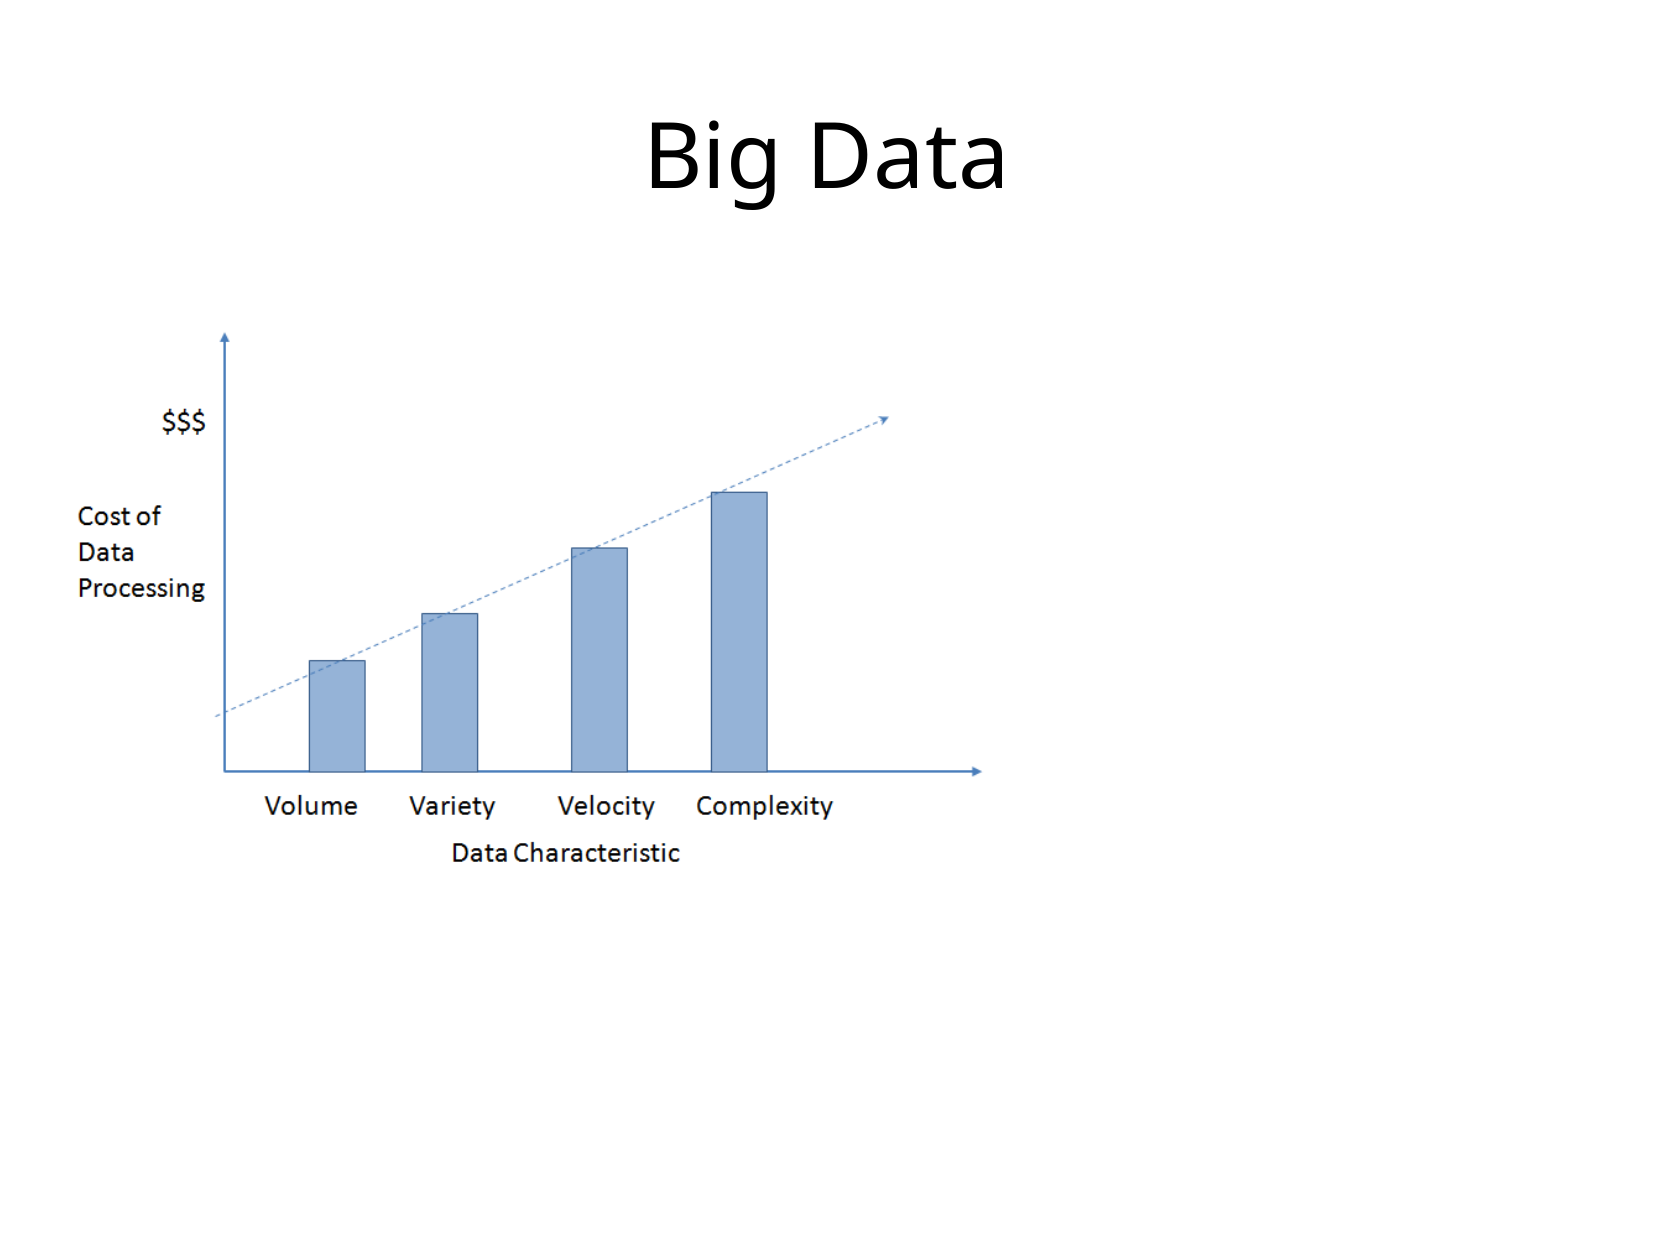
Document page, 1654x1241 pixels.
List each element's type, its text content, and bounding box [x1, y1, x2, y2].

picture [59, 321, 993, 878]
title Big Data [82, 49, 1571, 257]
